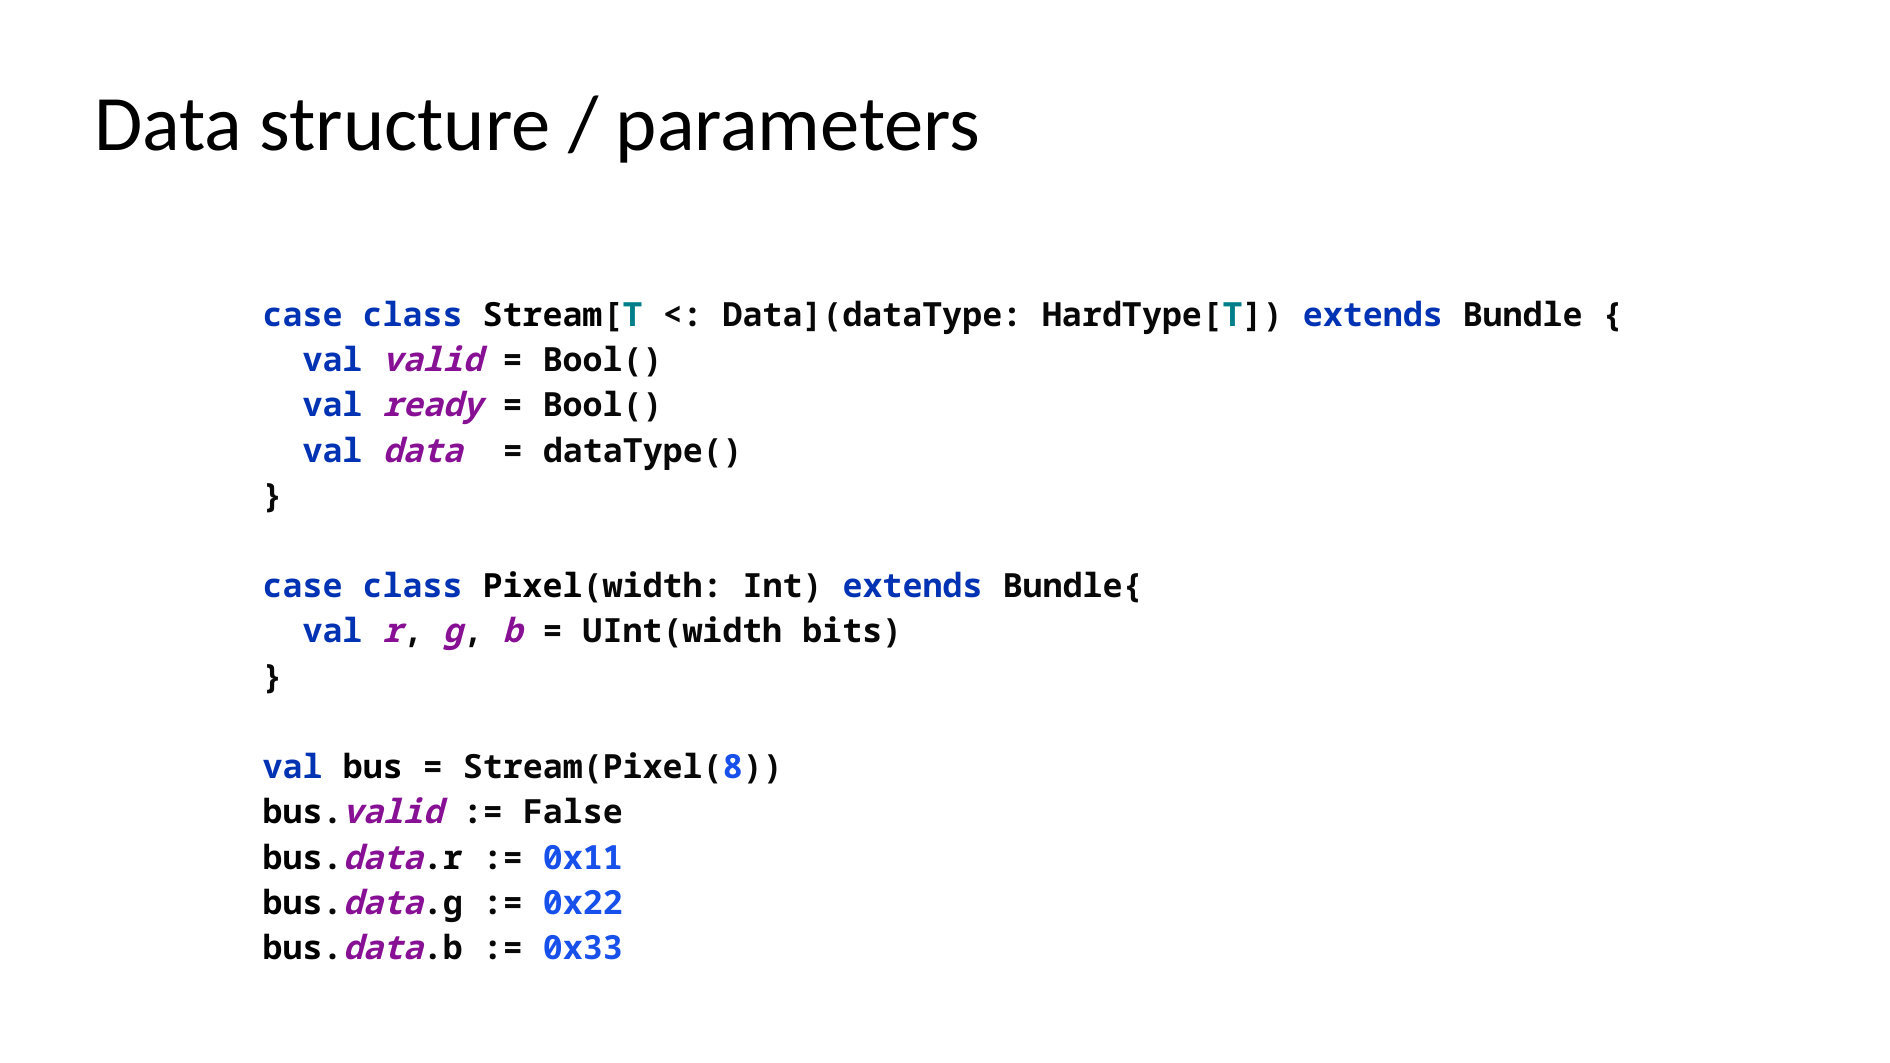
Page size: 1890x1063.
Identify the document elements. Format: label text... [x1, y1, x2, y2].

title Data structure / parameters [94, 42, 1796, 220]
text_box case class Stream[T <: Data](dataType: HardType[T]) extends Bundle { val valid = Bool() val ready = Bool() val data = dataType() } case class Pixel(width: Int) extends Bundle{ val r, g, b = UInt(width bits) } val bus = Stream(Pixel(8)) bus.valid := False bus.data.r := 0x11 bus.data.g := 0x22 bus.data.b := 0x33 [248, 283, 1772, 864]
